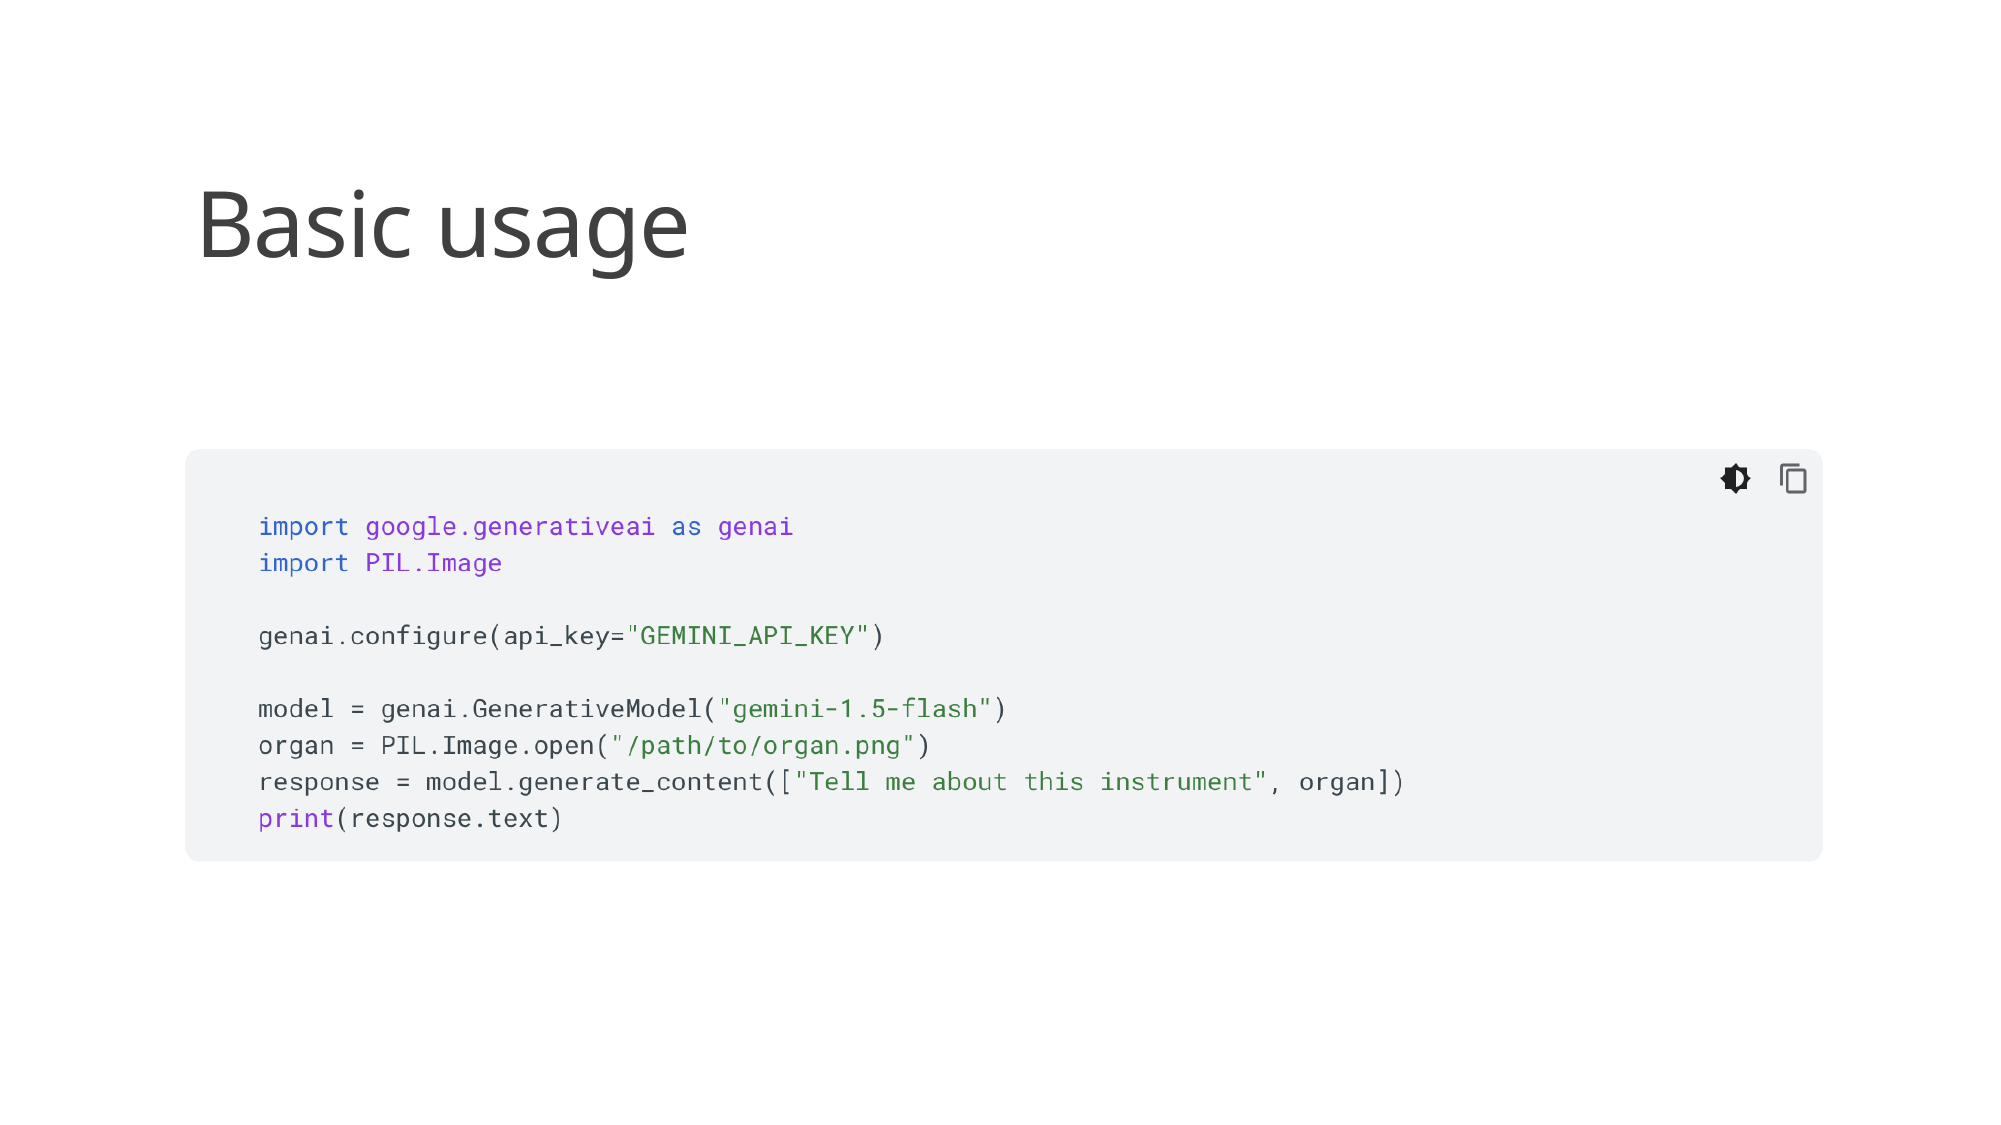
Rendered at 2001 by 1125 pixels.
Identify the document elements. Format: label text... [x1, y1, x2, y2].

title Basic usage [180, 47, 1831, 286]
picture [179, 436, 1830, 872]
